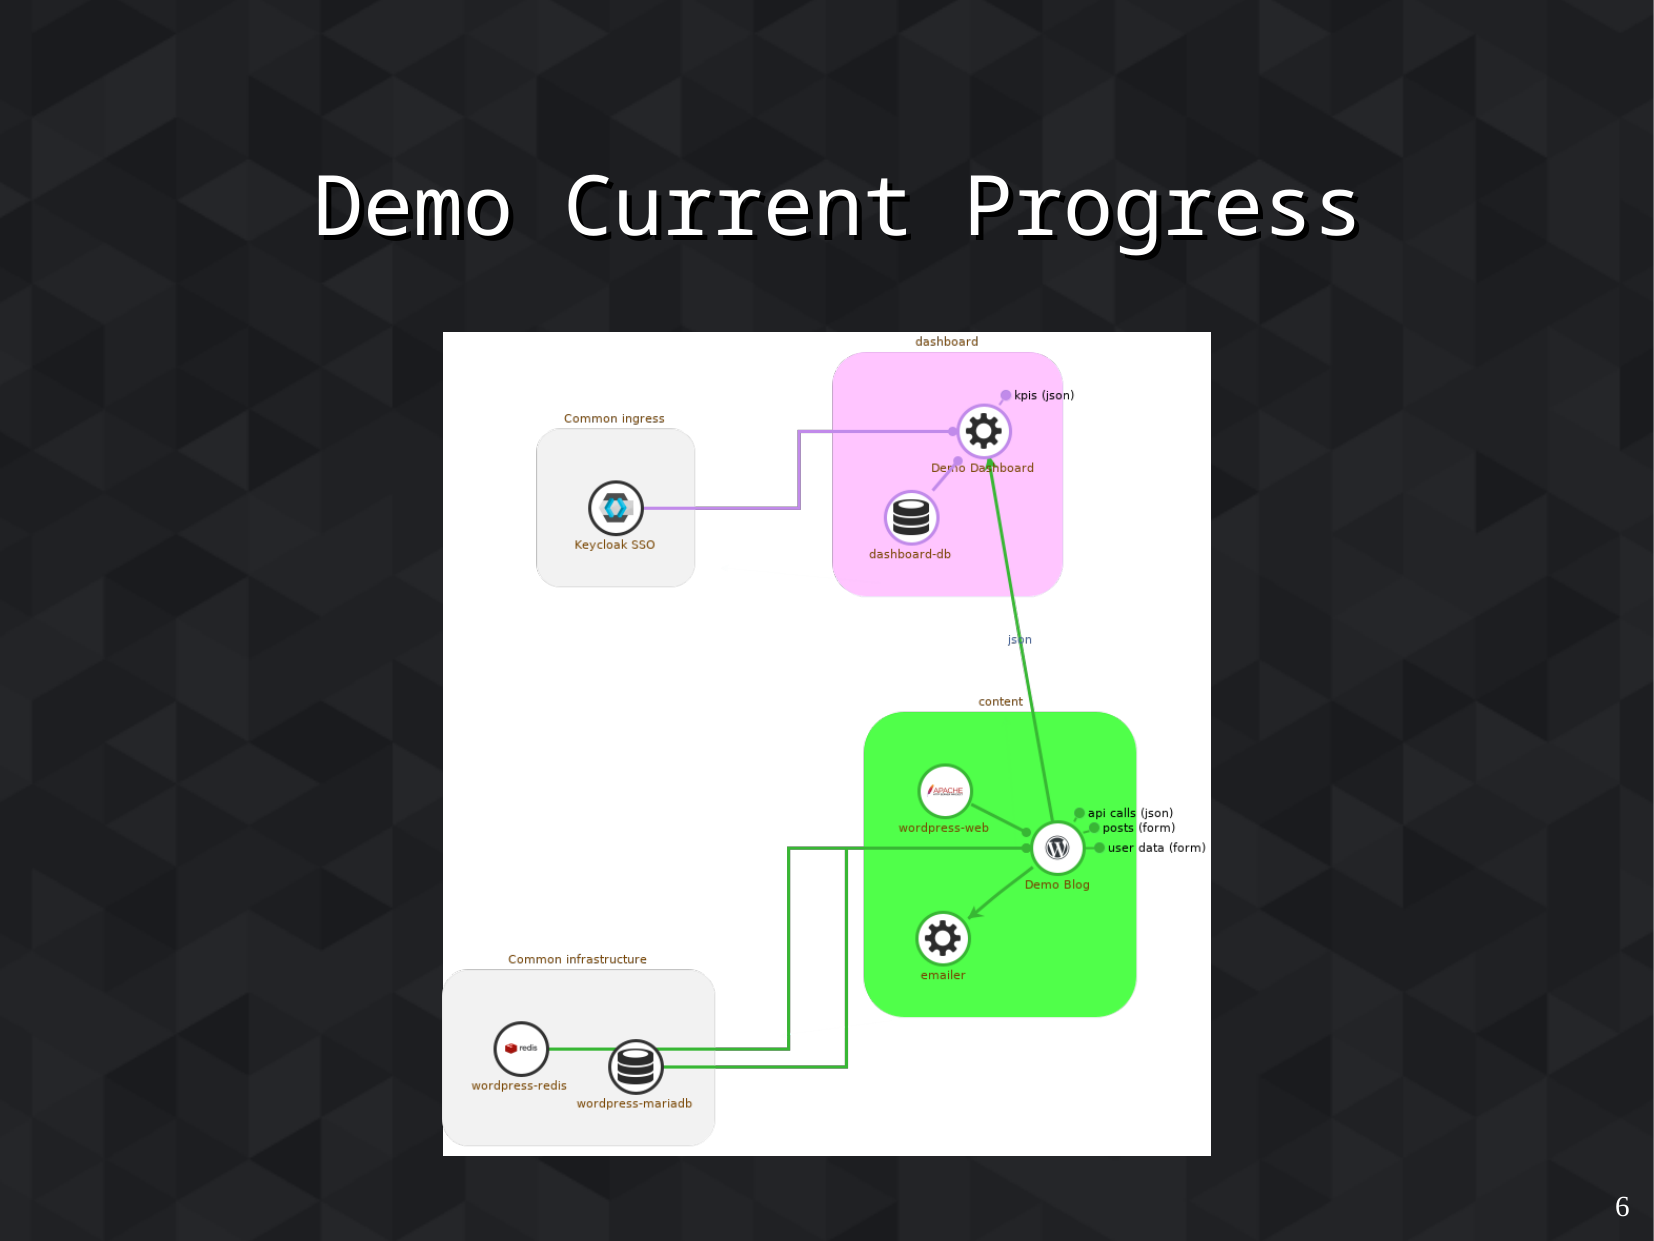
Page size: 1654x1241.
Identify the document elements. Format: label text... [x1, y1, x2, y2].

title Demo Current Progress [94, 100, 1583, 308]
picture [0, 0, 1654, 1241]
